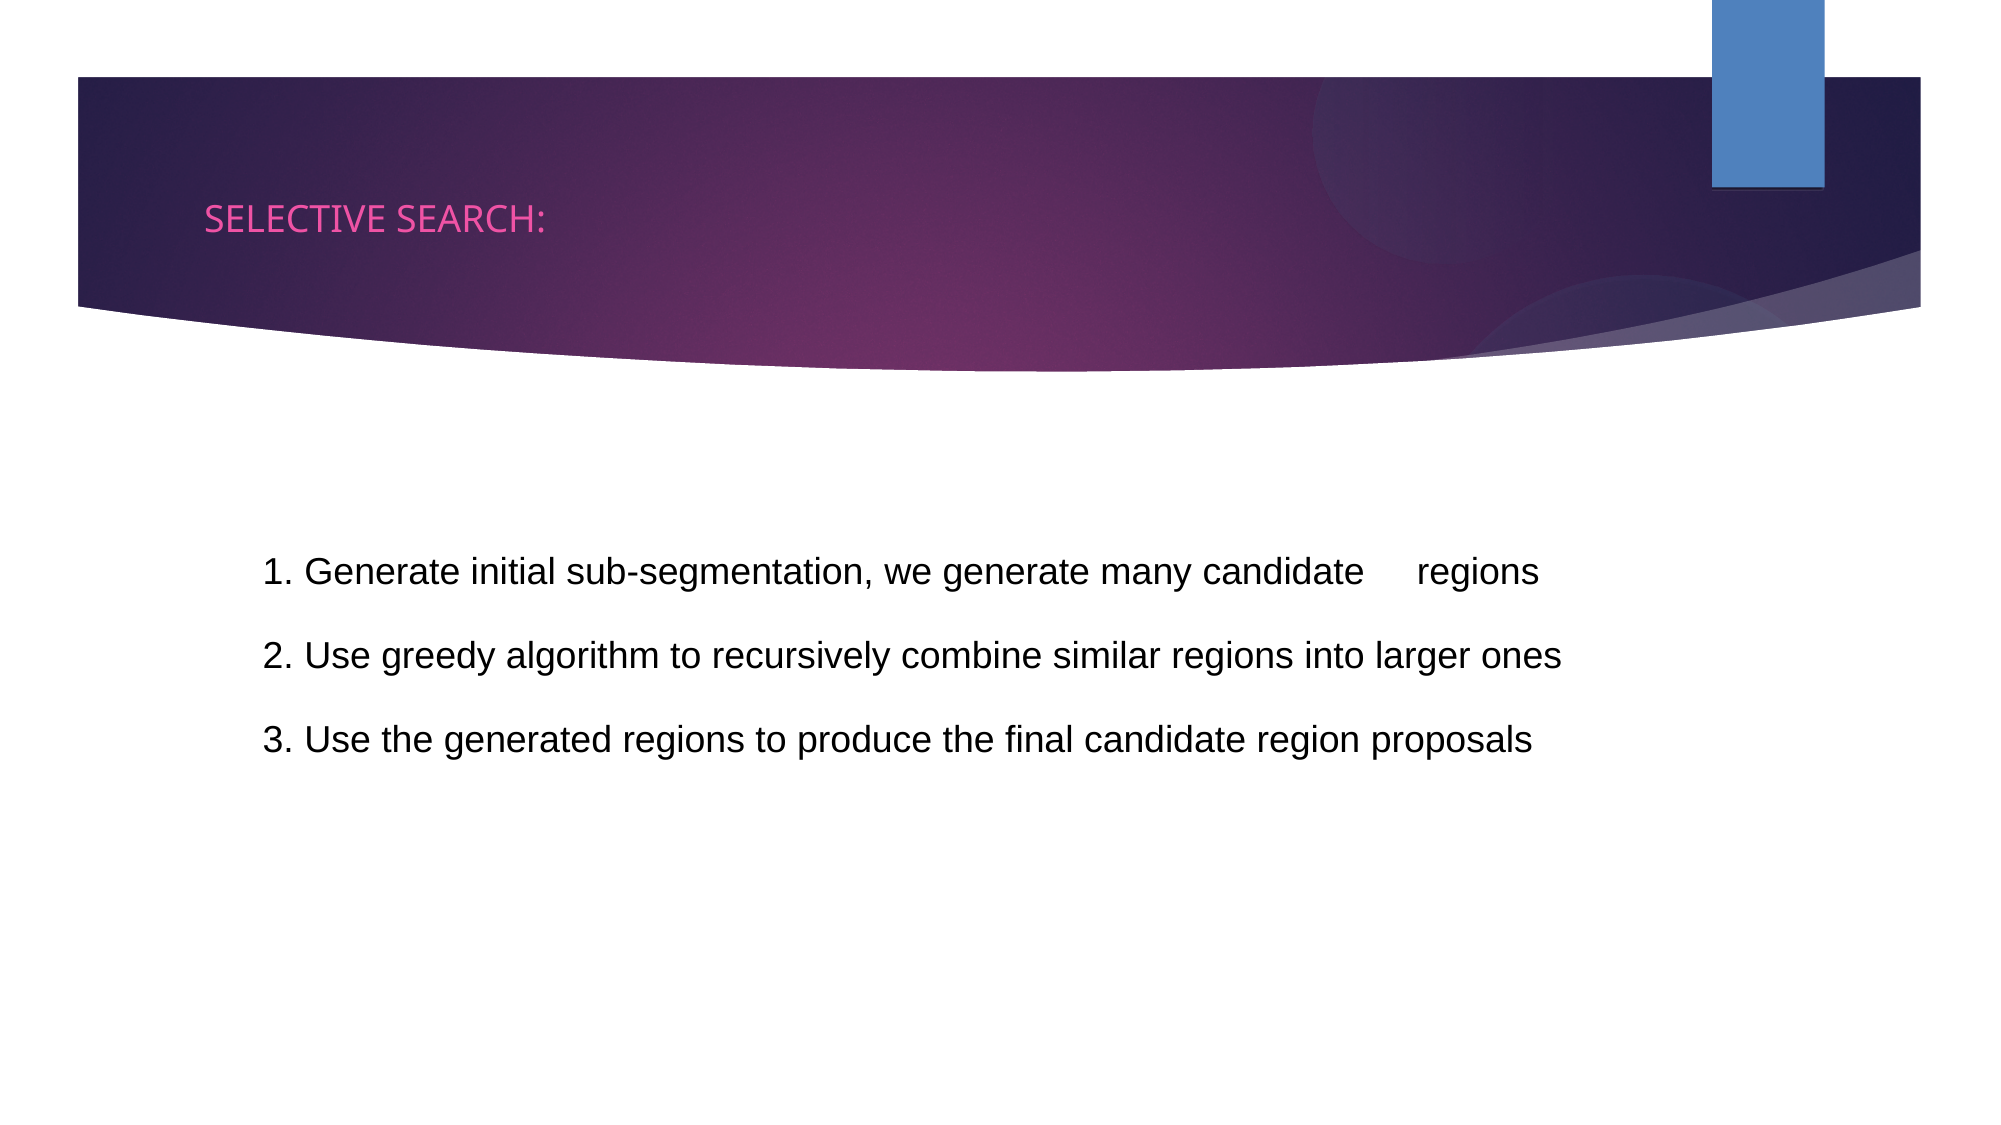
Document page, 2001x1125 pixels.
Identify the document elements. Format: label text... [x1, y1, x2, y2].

text_box 1. Generate initial sub-segmentation, we generate many candidate regions 2. Use greedy algorithm to recursively combine similar regions into larger ones 3. Use the generated regions to produce the final candidate region proposals [248, 543, 1630, 910]
text_box Selective Search: [189, 159, 1627, 276]
picture [79, 78, 1920, 371]
